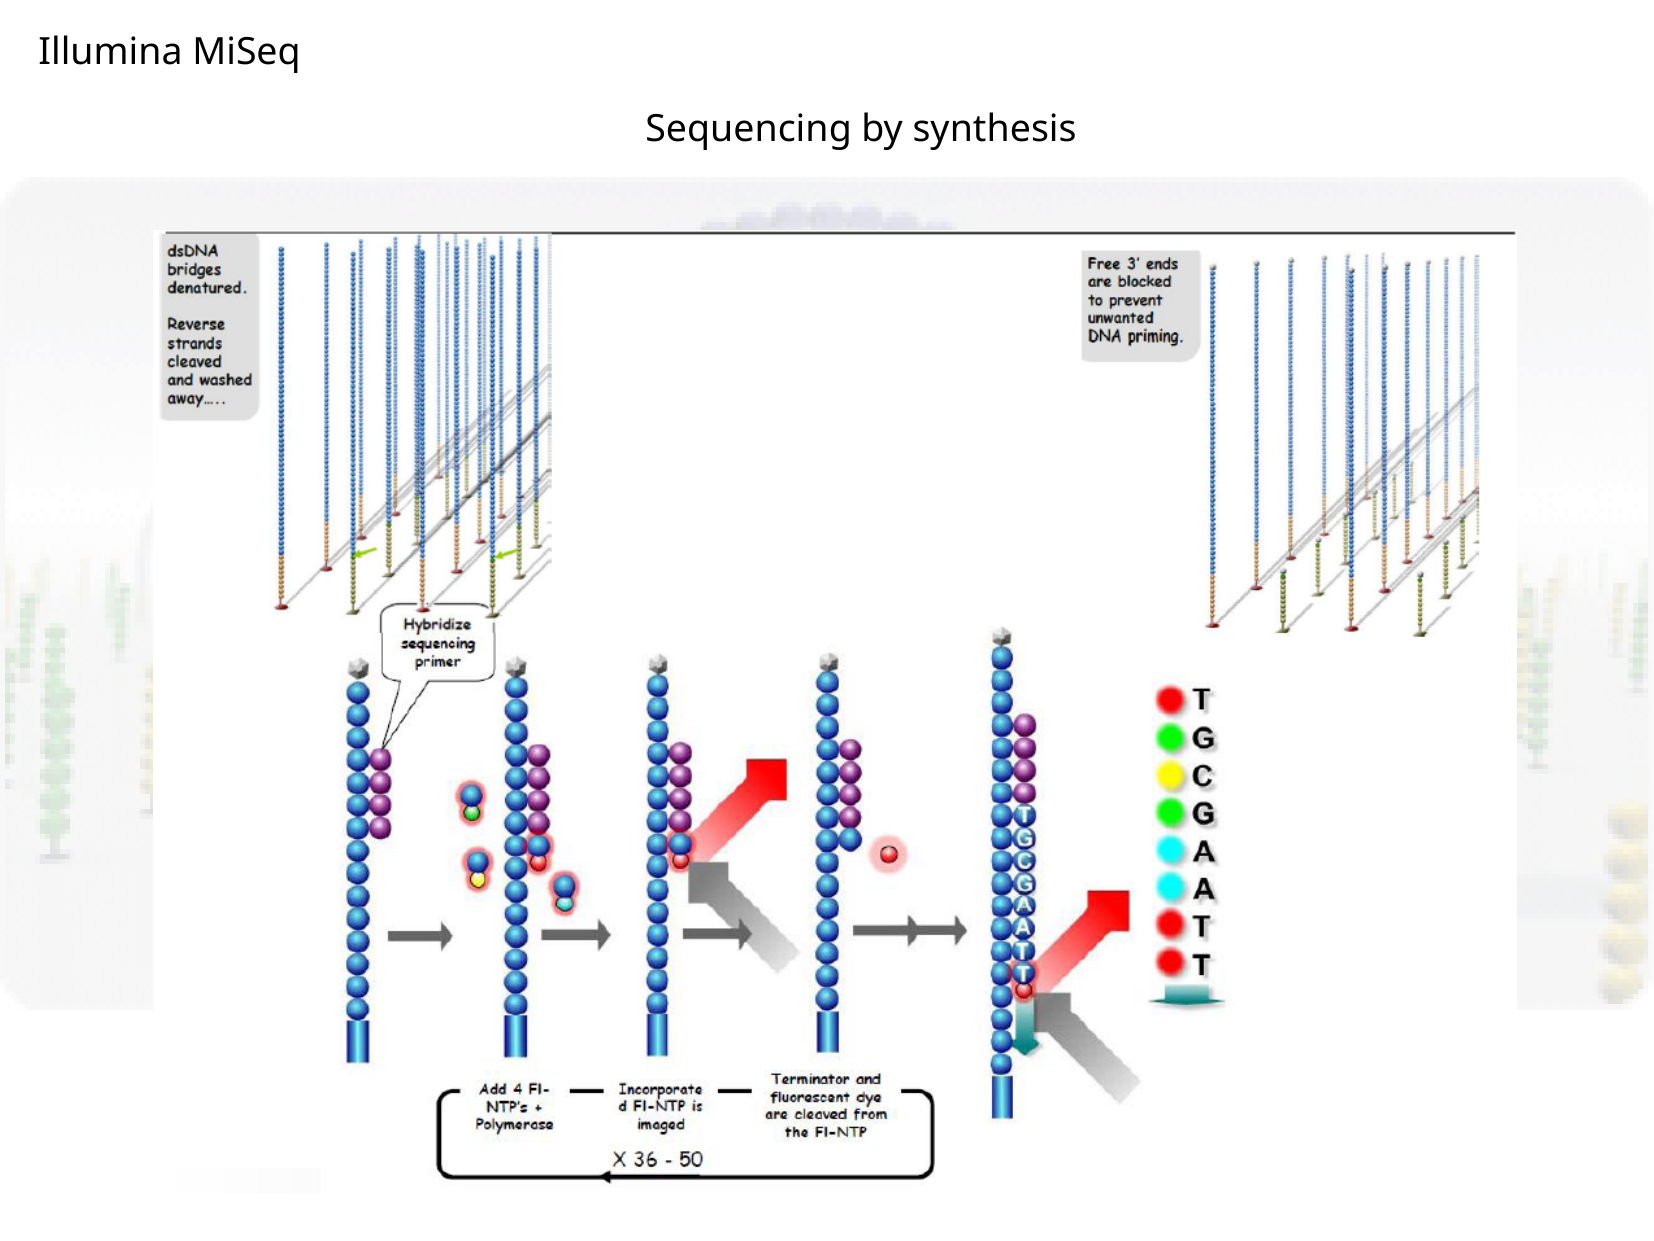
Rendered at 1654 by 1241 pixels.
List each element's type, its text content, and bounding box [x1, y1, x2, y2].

picture [153, 230, 1517, 1193]
text_box Sequencing by synthesis [630, 94, 1146, 170]
text_box [0, 0, 1654, 1241]
text_box Illumina MiSeq [23, 16, 339, 92]
